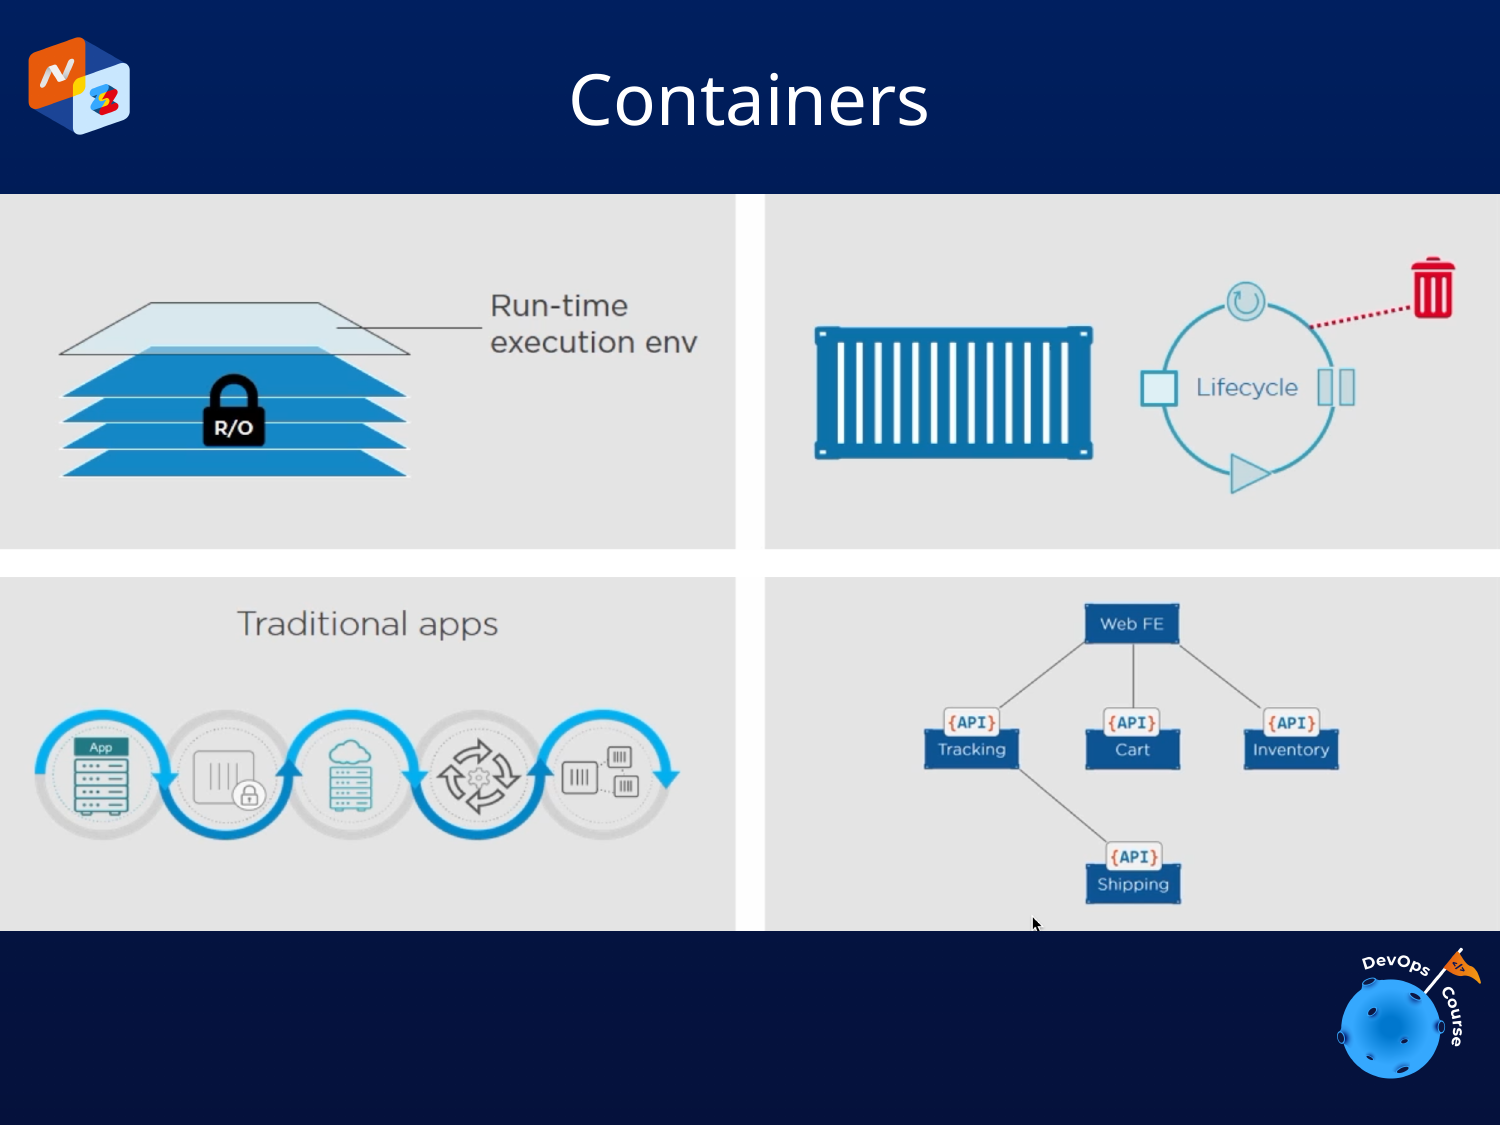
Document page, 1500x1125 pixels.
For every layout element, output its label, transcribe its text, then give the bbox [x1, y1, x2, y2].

text_box Containers [197, 34, 1303, 160]
text_box [0, 549, 1500, 577]
picture [0, 577, 1500, 1125]
picture [0, 0, 1500, 549]
